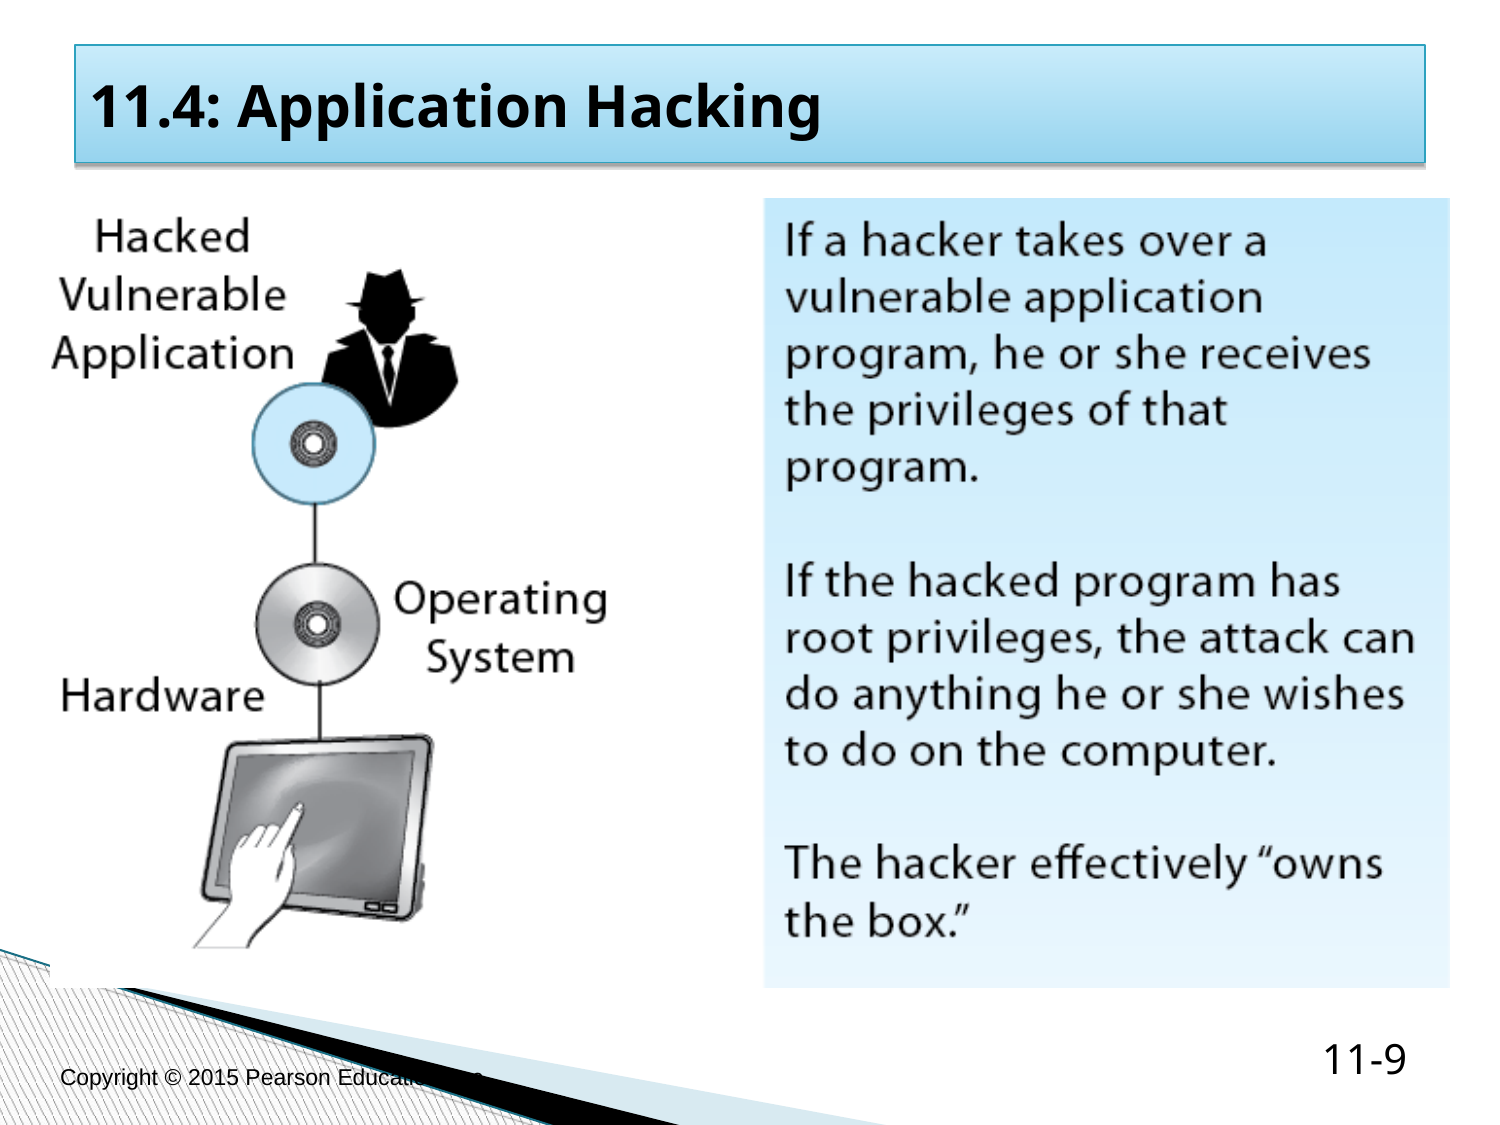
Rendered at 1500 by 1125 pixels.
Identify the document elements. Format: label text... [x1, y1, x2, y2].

footer Copyright © 2015 Pearson Education, Inc. [37, 1050, 513, 1098]
title 11.4: Application Hacking [75, 45, 1425, 163]
picture [0, 198, 1450, 1125]
slide_number 11-<number> [1287, 1037, 1423, 1098]
